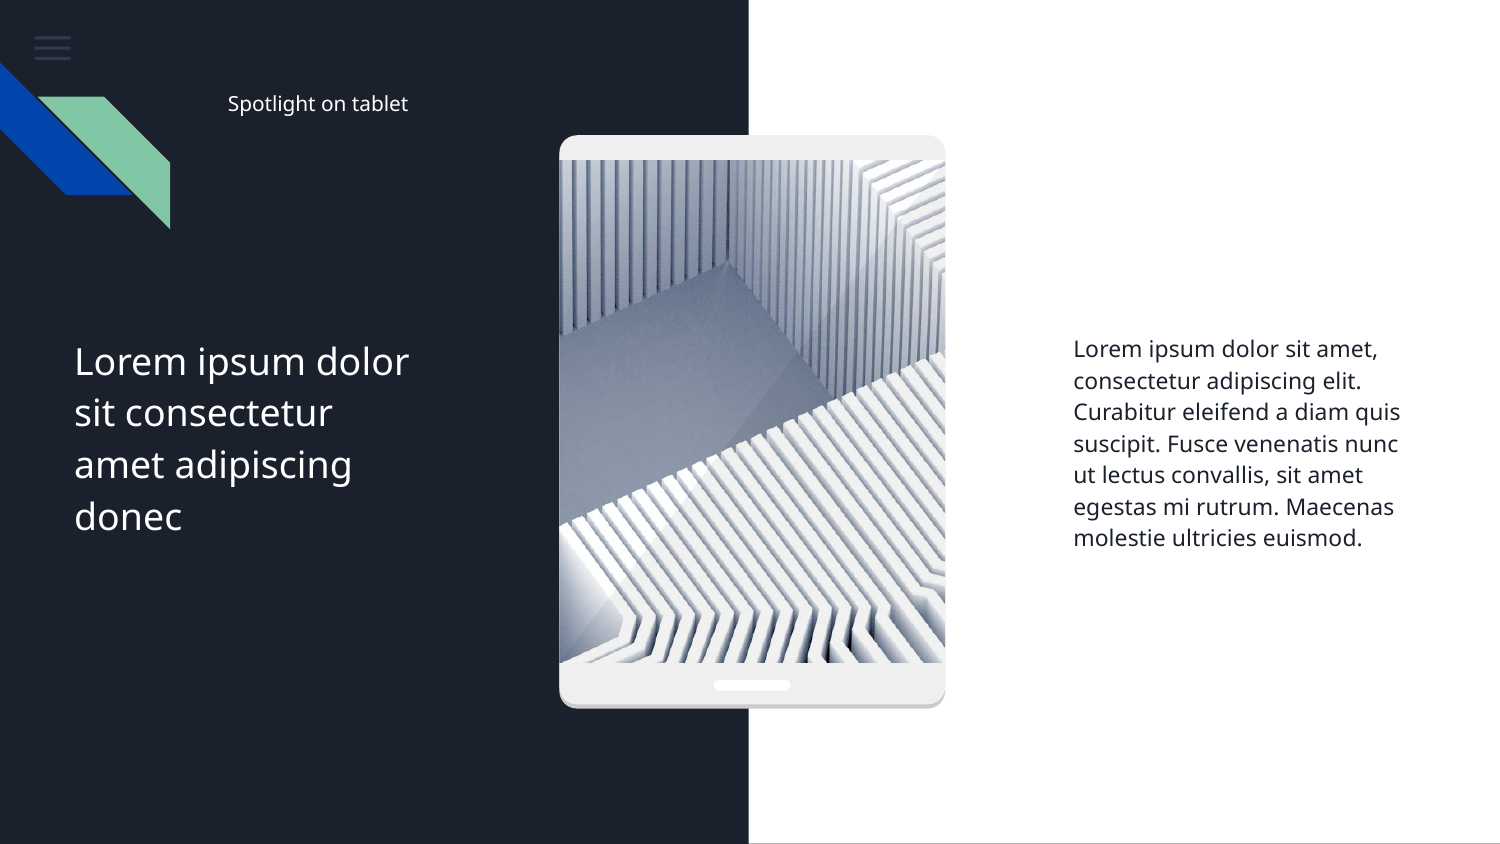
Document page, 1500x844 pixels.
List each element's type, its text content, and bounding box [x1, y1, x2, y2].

list Lorem ipsum dolor sit amet, consectetur adipiscing elit. Curabitur eleifend a diam quis suscipit. Fusce venenatis nunc ut lectus convallis, sit amet egestas mi rutrum. Maecenas molestie ultricies euismod. [1058, 315, 1437, 611]
text_box [559, 135, 946, 709]
title Lorem ipsum dolor sit consectetur amet adipiscing donec [59, 315, 438, 611]
picture [559, 160, 944, 661]
title Spotlight on tablet [212, 75, 706, 160]
